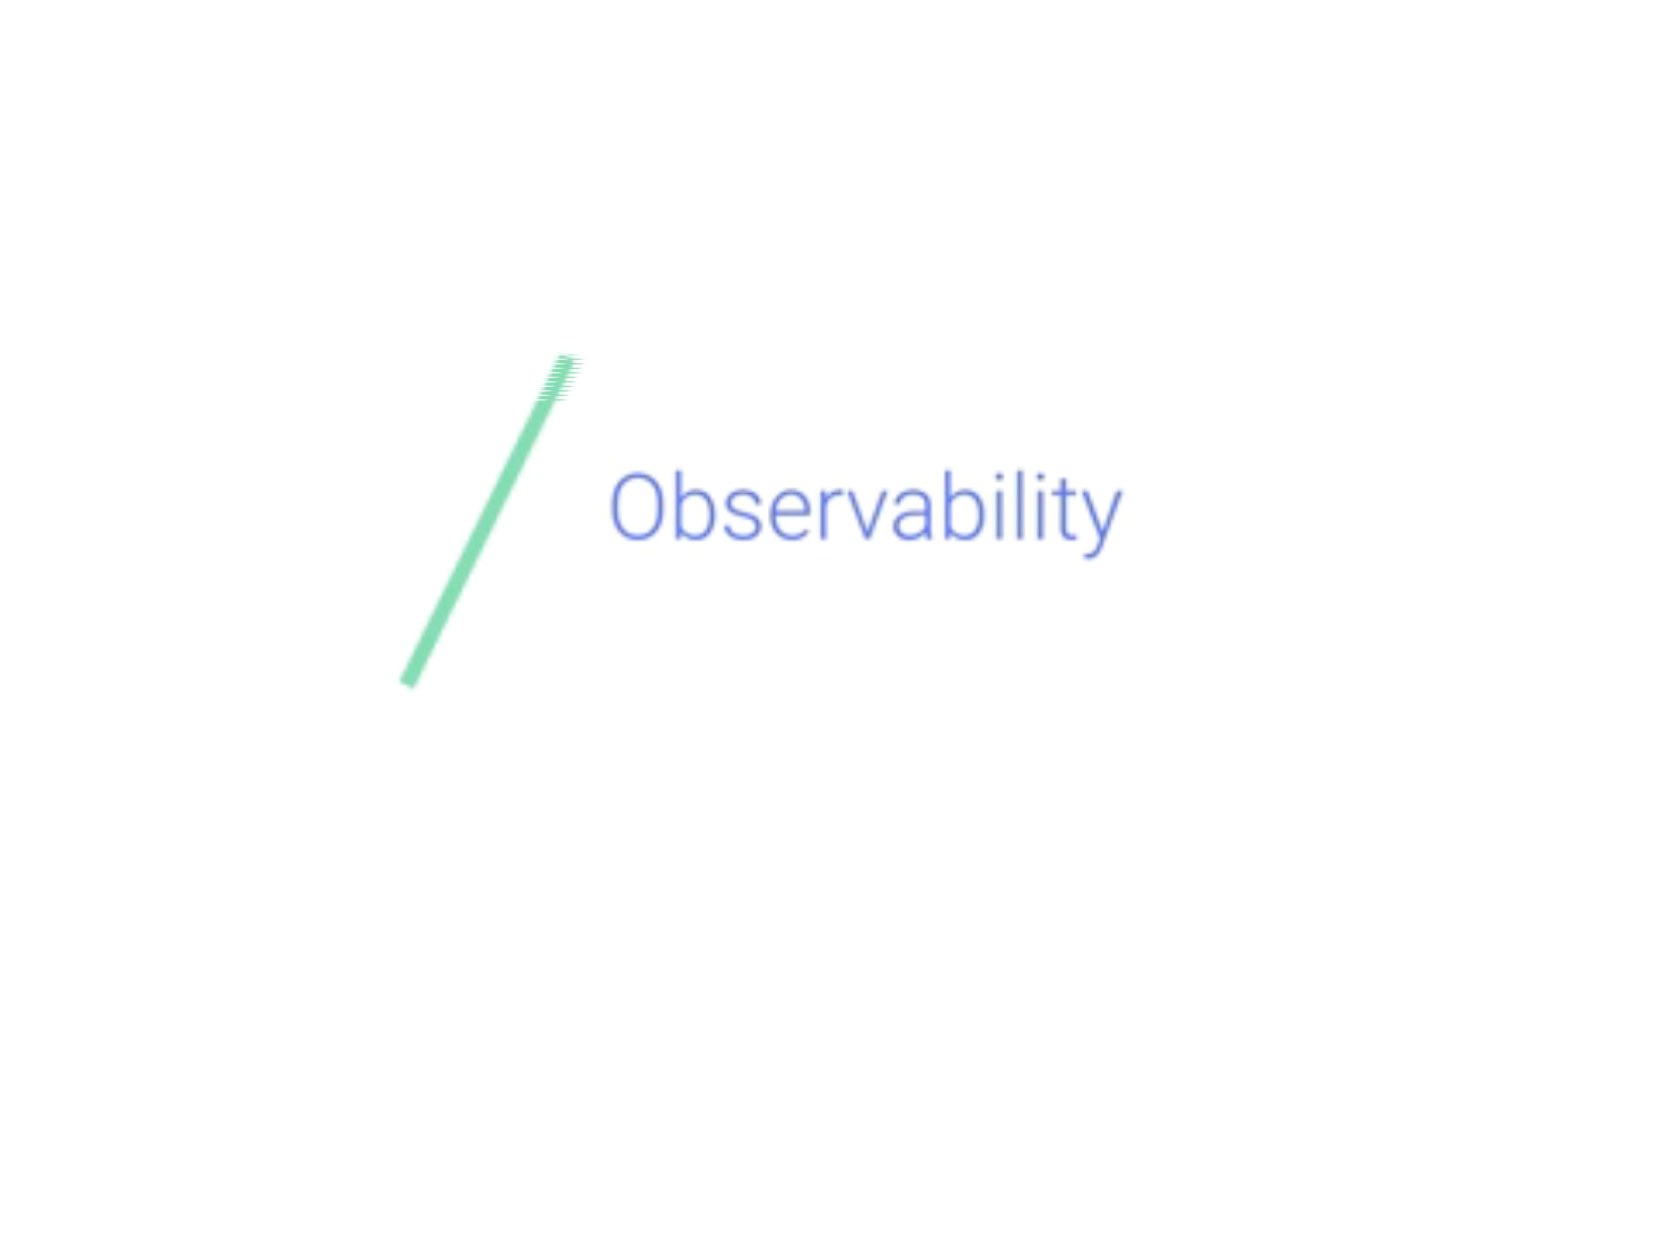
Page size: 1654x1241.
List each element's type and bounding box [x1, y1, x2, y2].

picture [338, 282, 1319, 764]
